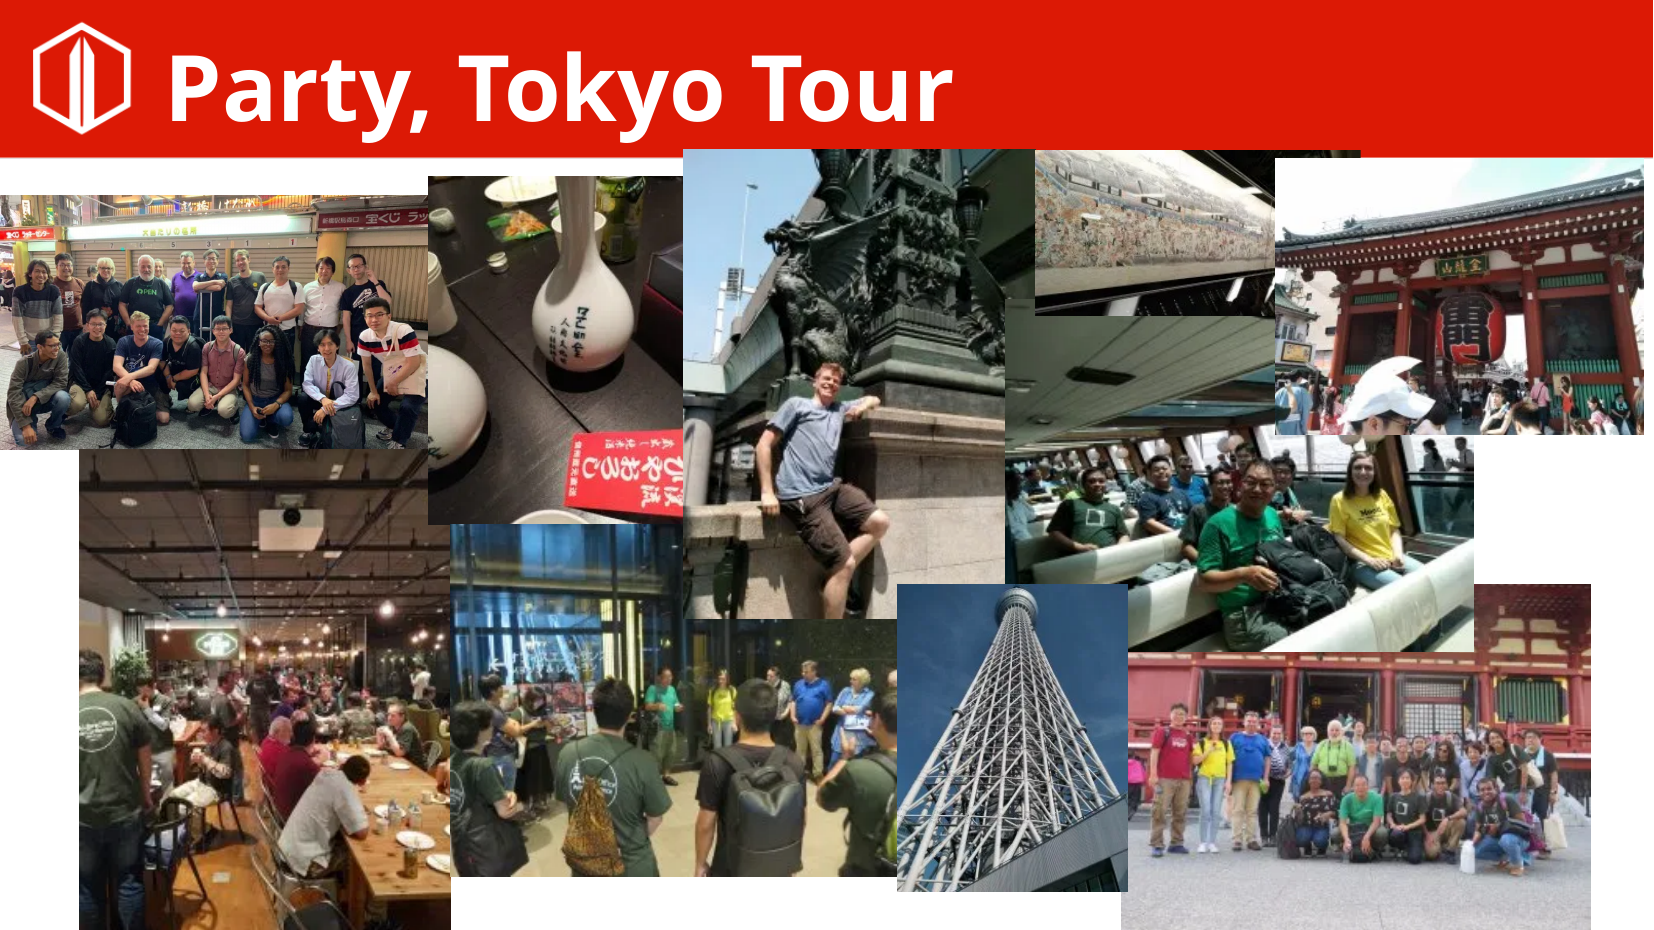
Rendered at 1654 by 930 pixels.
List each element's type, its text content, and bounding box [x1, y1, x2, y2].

title Party, Tokyo Tour [164, 30, 1571, 142]
picture [0, 0, 1653, 930]
